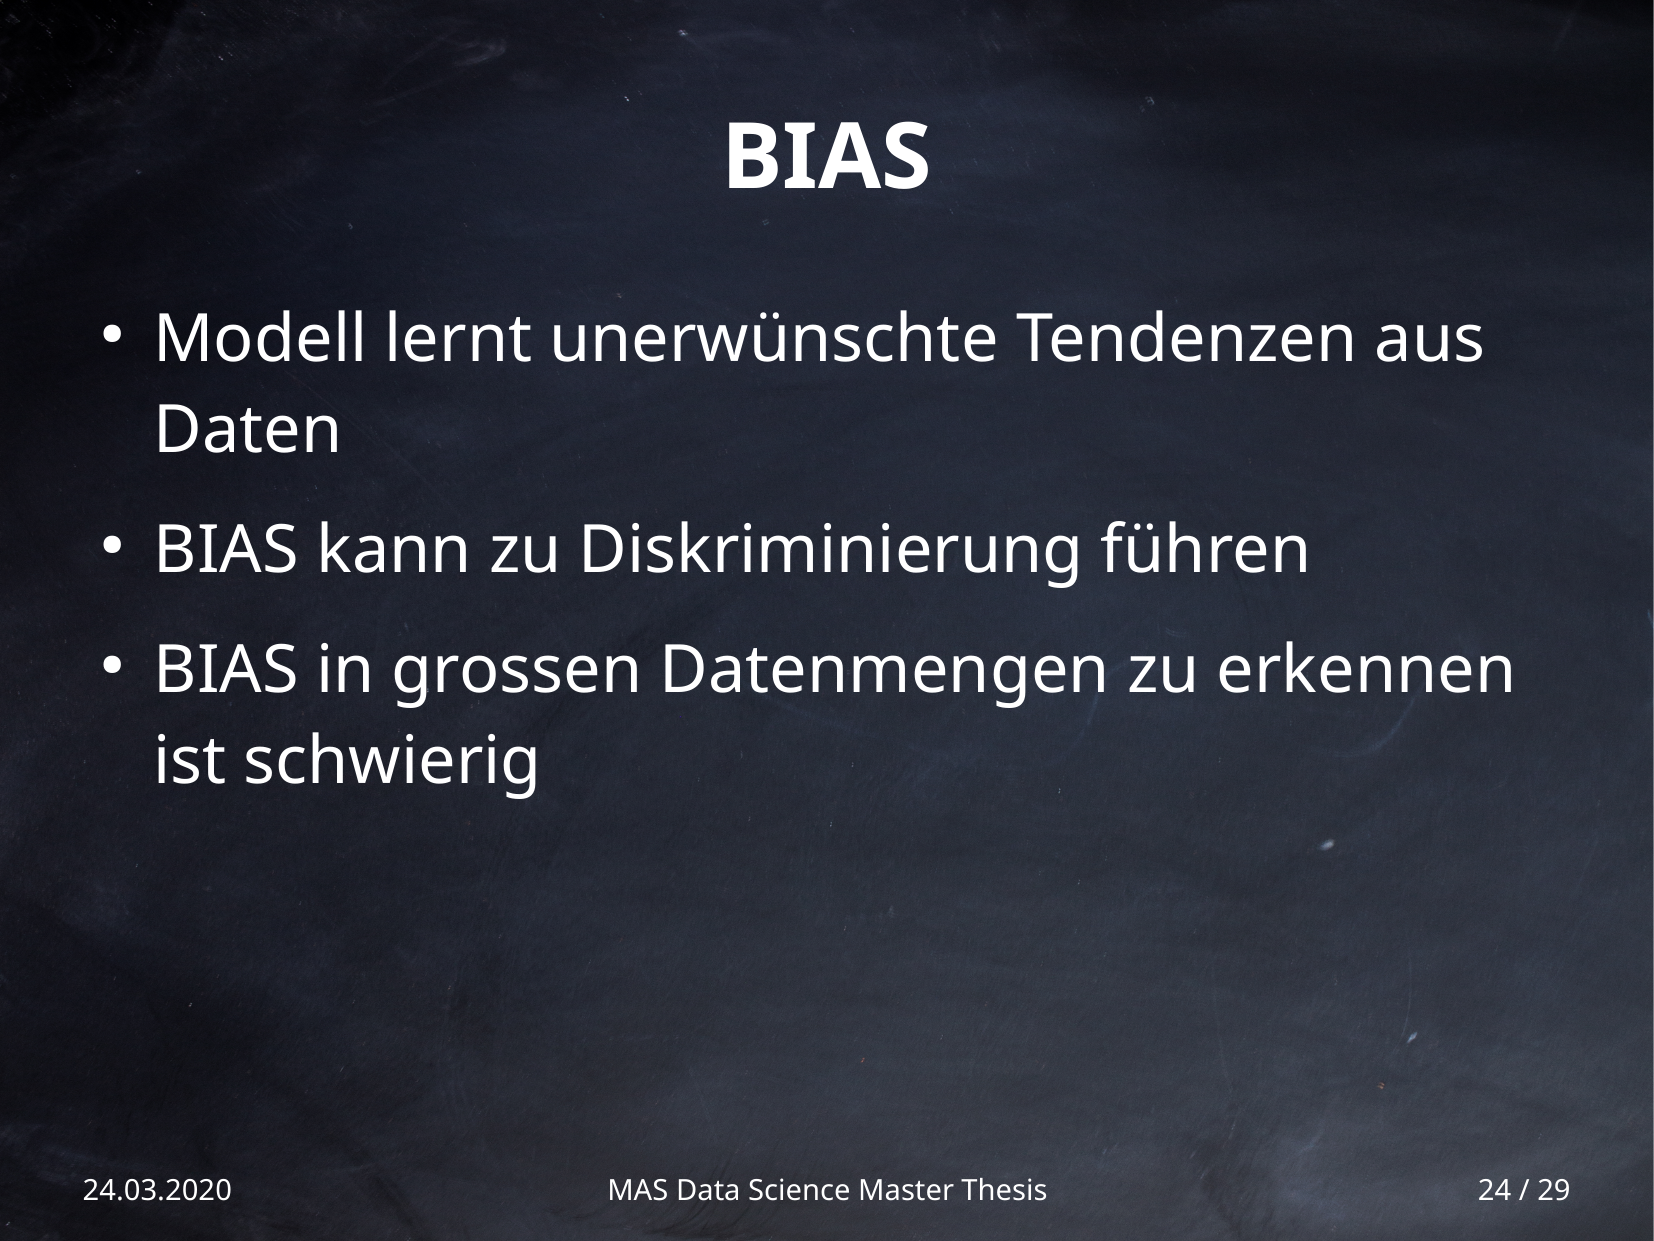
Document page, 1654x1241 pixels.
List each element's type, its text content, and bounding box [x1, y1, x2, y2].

list Modell lernt unerwünschte Tendenzen aus Daten BIAS kann zu Diskriminierung führen BIAS in grossen Datenmengen zu erkennen ist schwierig [82, 290, 1571, 1146]
picture [0, 0, 1654, 1241]
title BIAS [82, 49, 1571, 257]
